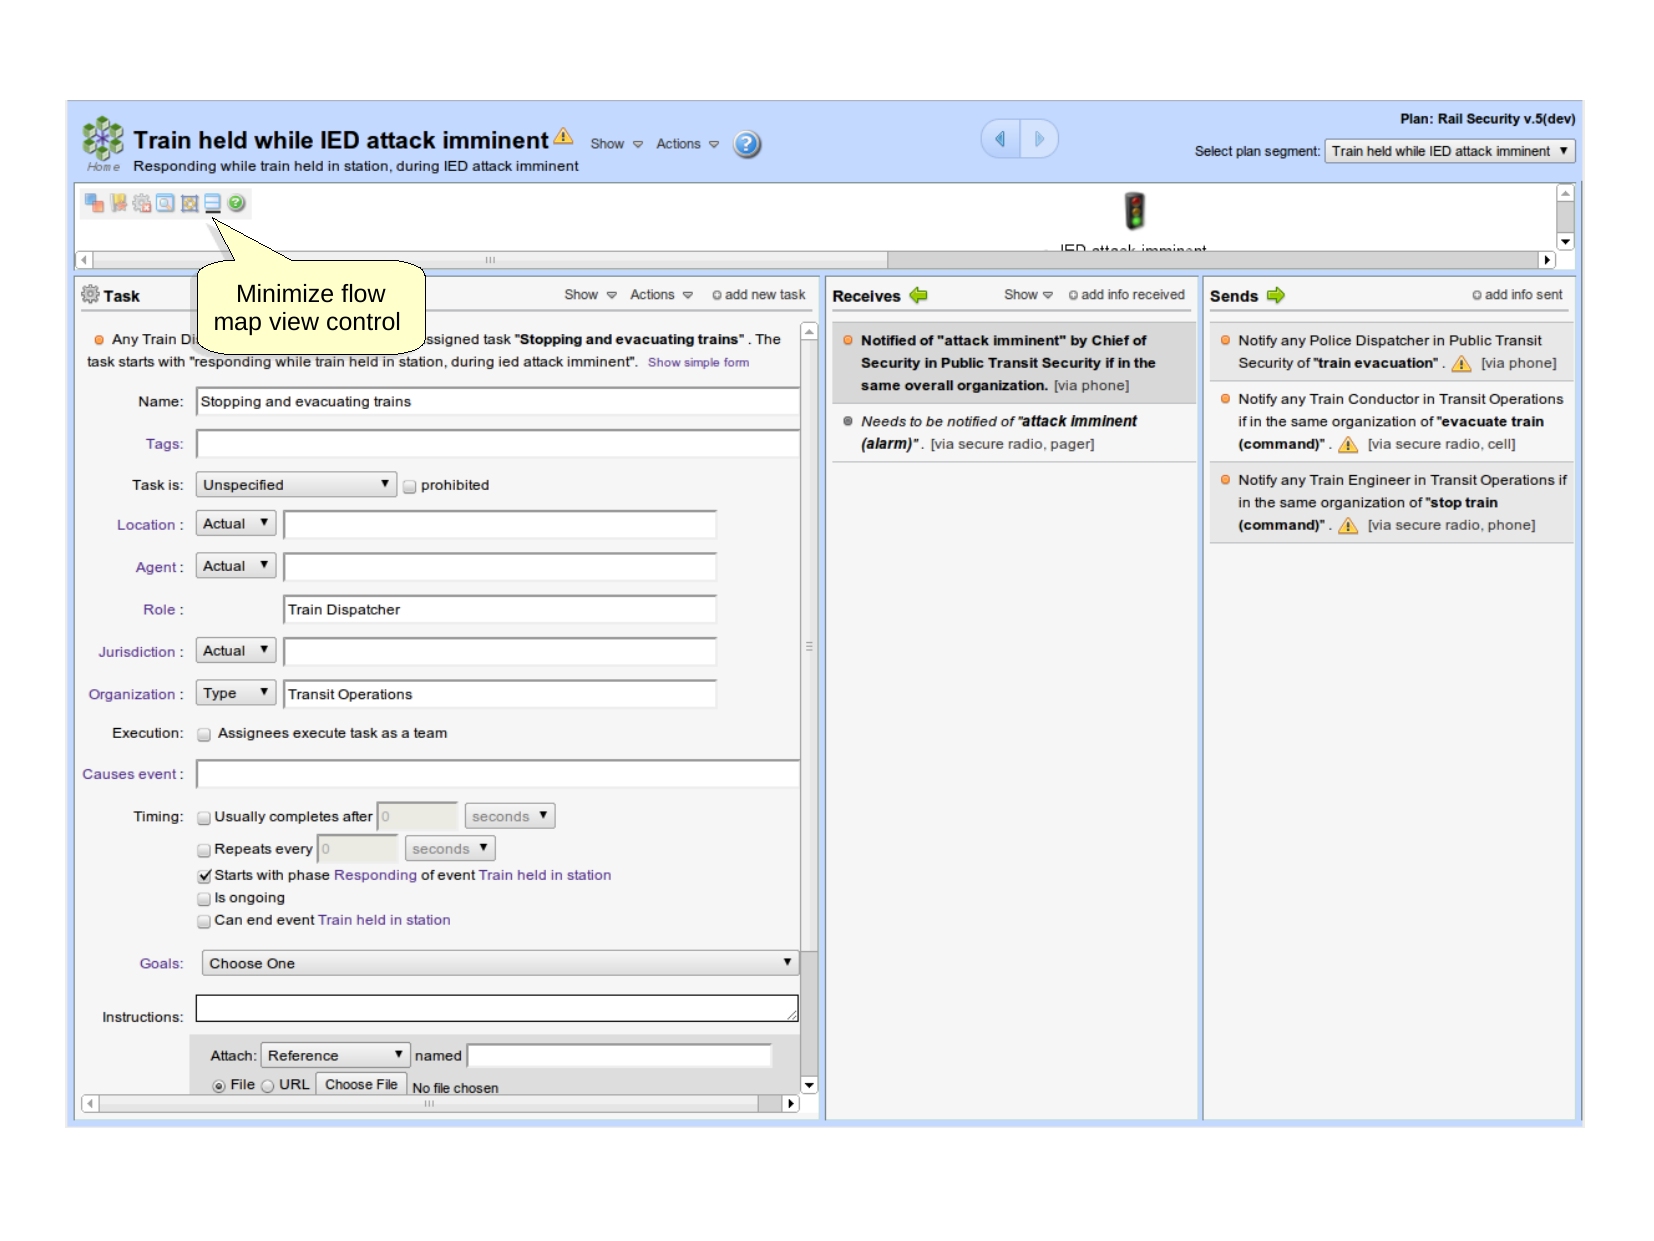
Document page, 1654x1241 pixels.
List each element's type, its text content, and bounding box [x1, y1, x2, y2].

text_box Minimize flow map view control [197, 217, 426, 355]
picture [65, 100, 1585, 1128]
